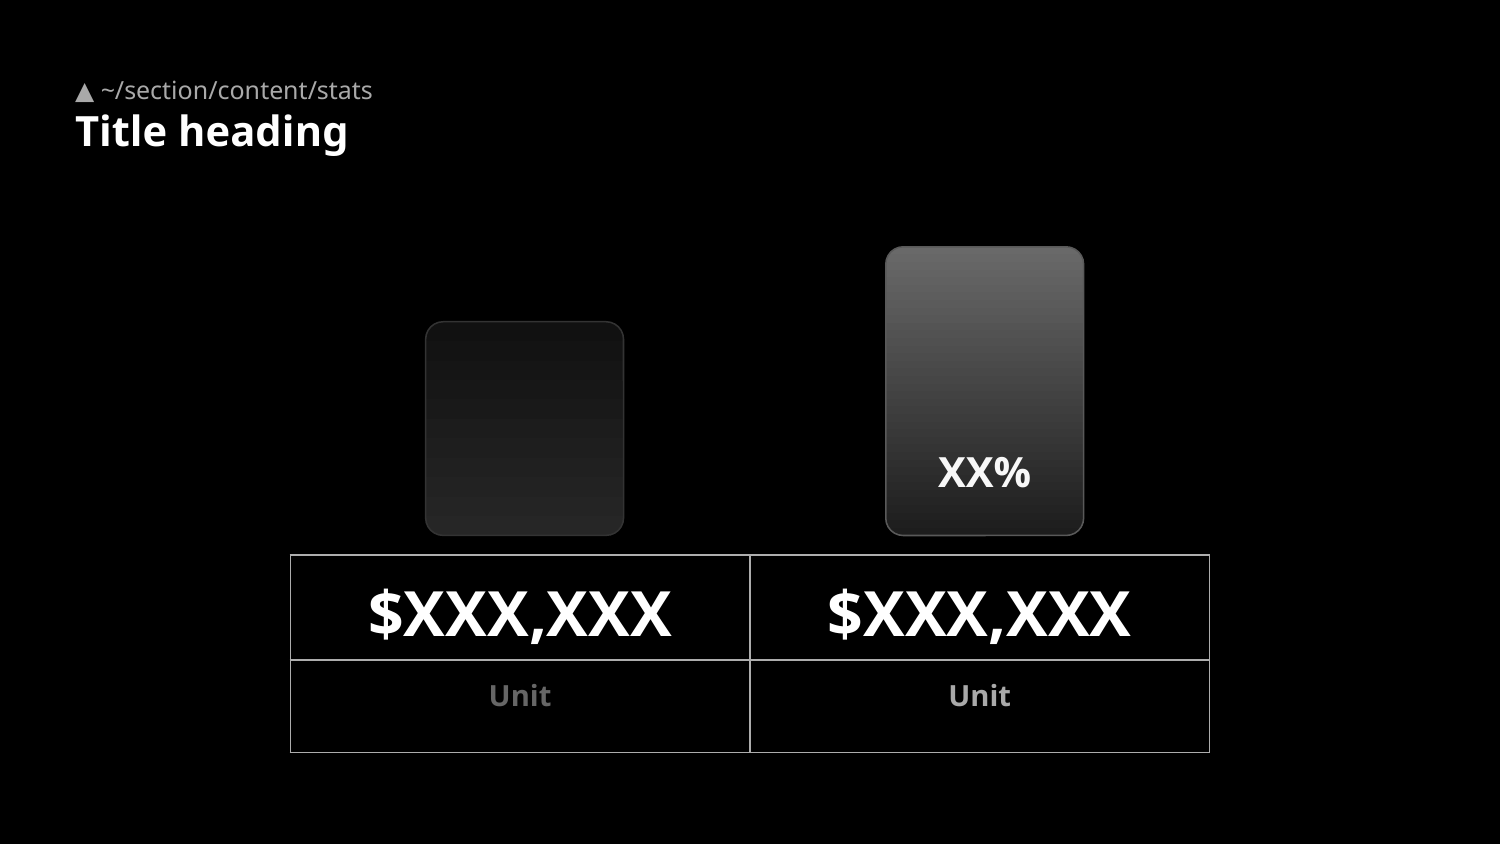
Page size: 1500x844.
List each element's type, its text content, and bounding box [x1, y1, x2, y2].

table_header $XXX,XXX [751, 556, 1209, 659]
text_box ▲ ~/section/content/stats [75, 75, 724, 106]
table_header $XXX,XXX [291, 556, 749, 659]
text_box [885, 512, 1084, 536]
table_cell Unit [291, 661, 749, 752]
text_box Title heading [75, 105, 676, 156]
text_box [425, 321, 624, 536]
table_cell Unit [751, 661, 1209, 752]
text_box [885, 246, 1084, 430]
text_box XX% [885, 430, 1084, 512]
